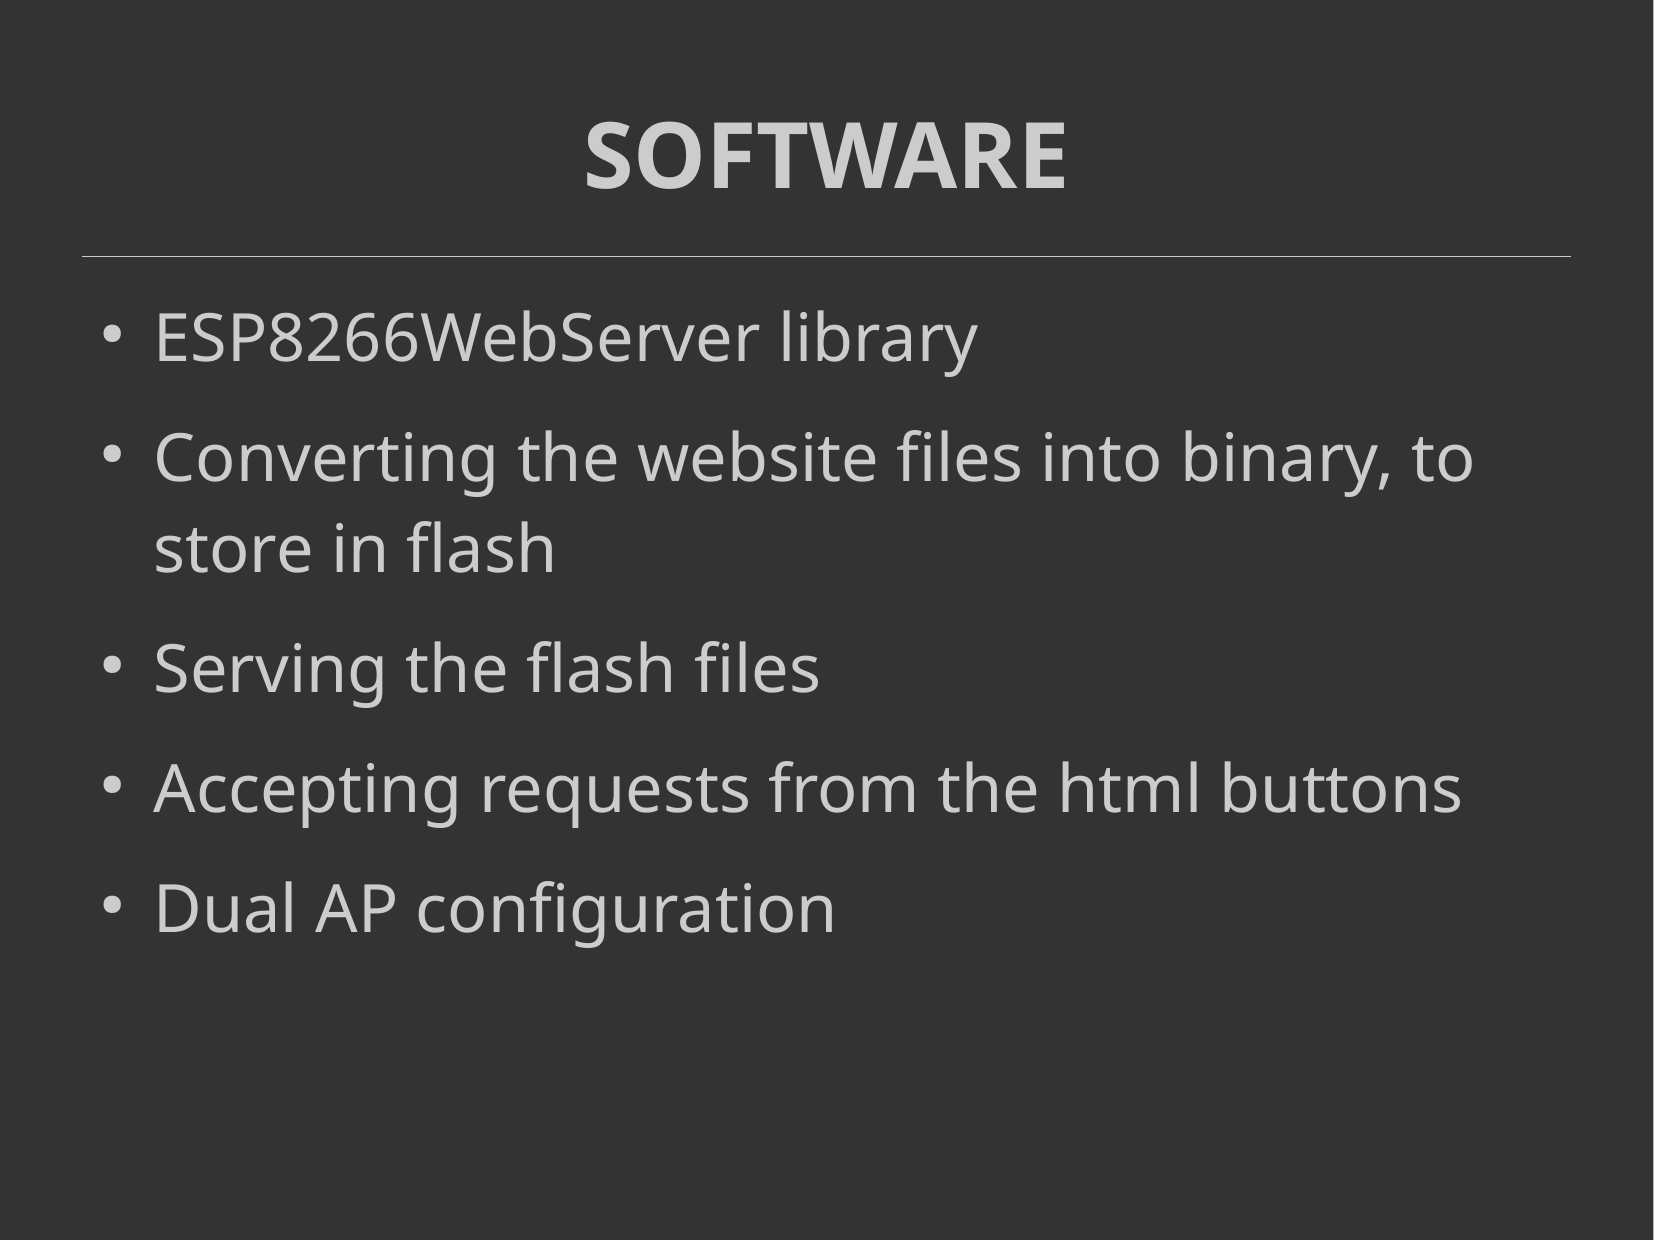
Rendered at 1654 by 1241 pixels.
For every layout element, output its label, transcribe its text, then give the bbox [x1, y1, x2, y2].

list ESP8266WebServer library Converting the website files into binary, to store in flash Serving the flash files Accepting requests from the html buttons Dual AP configuration [82, 290, 1571, 1010]
title SOFTWARE [82, 49, 1571, 257]
